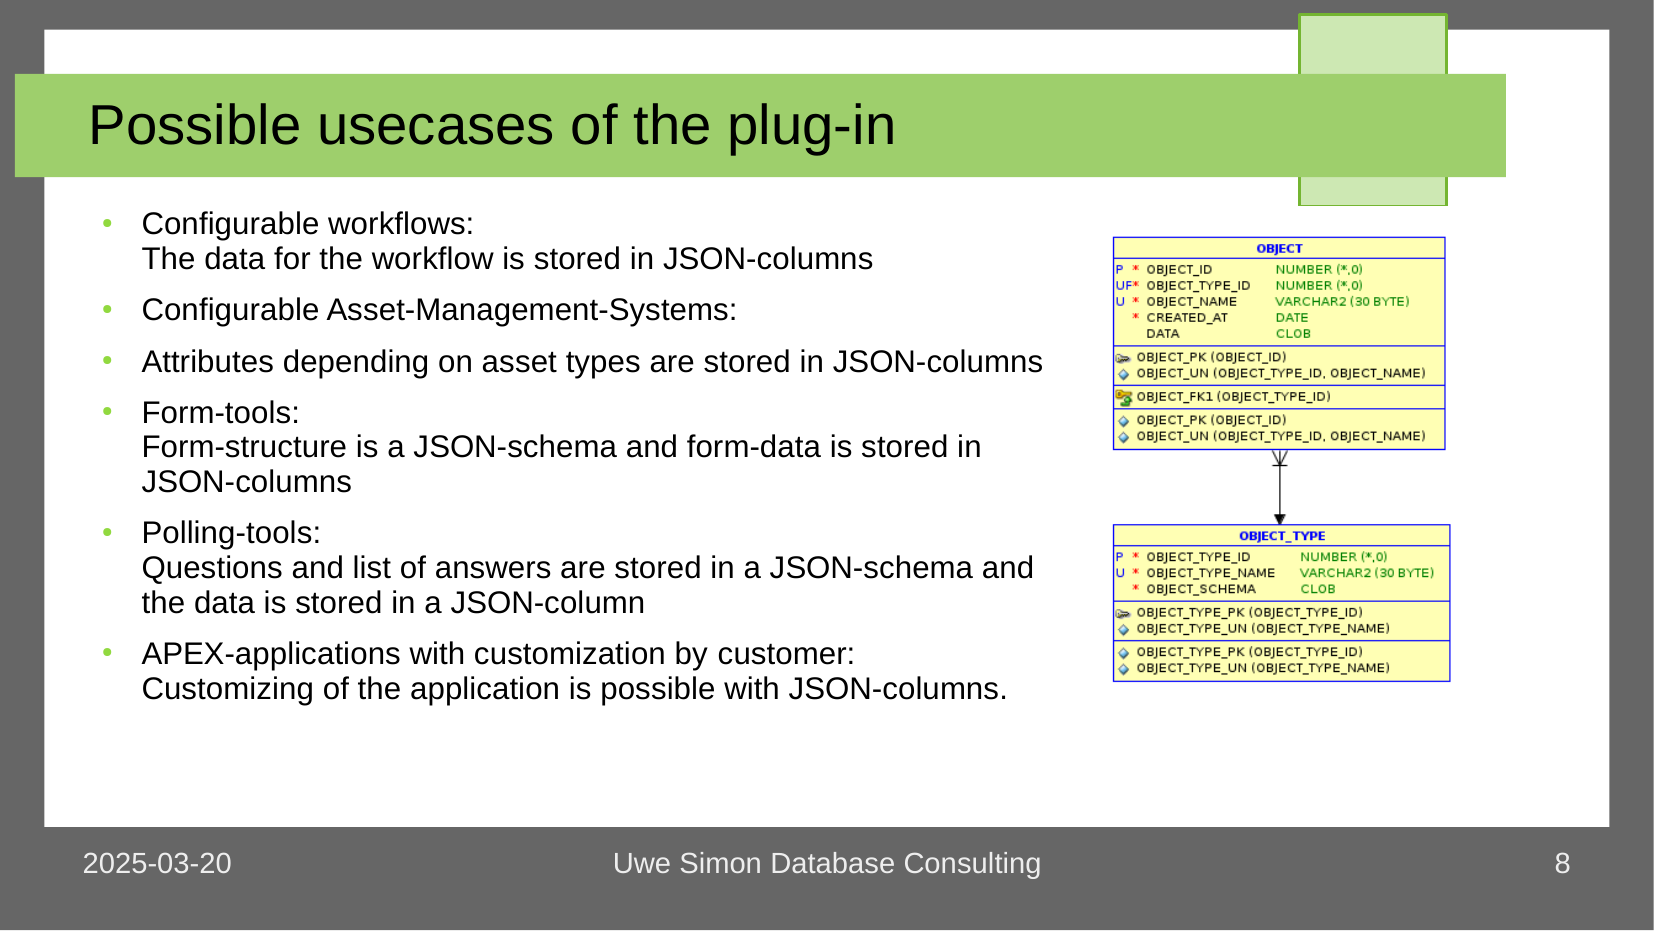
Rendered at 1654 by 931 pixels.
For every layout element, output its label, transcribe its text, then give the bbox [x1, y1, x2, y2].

title Possible usecases of the plug-in [88, 73, 1506, 178]
list Configurable workflows: The data for the workflow is stored in JSON-columns Configurable Asset-Management-Systems: Attributes depending on asset types are stored in JSON-columns Form-tools: Form-structure is a JSON-schema and form-data is stored in JSON-columns Polling-tools: Questions and list of answers are stored in a JSON-schema and the data is stored in a JSON-column APEX-applications with customization by customer: Customizing of the application is possible with JSON-columns. [88, 206, 1055, 739]
picture [1081, 206, 1564, 745]
